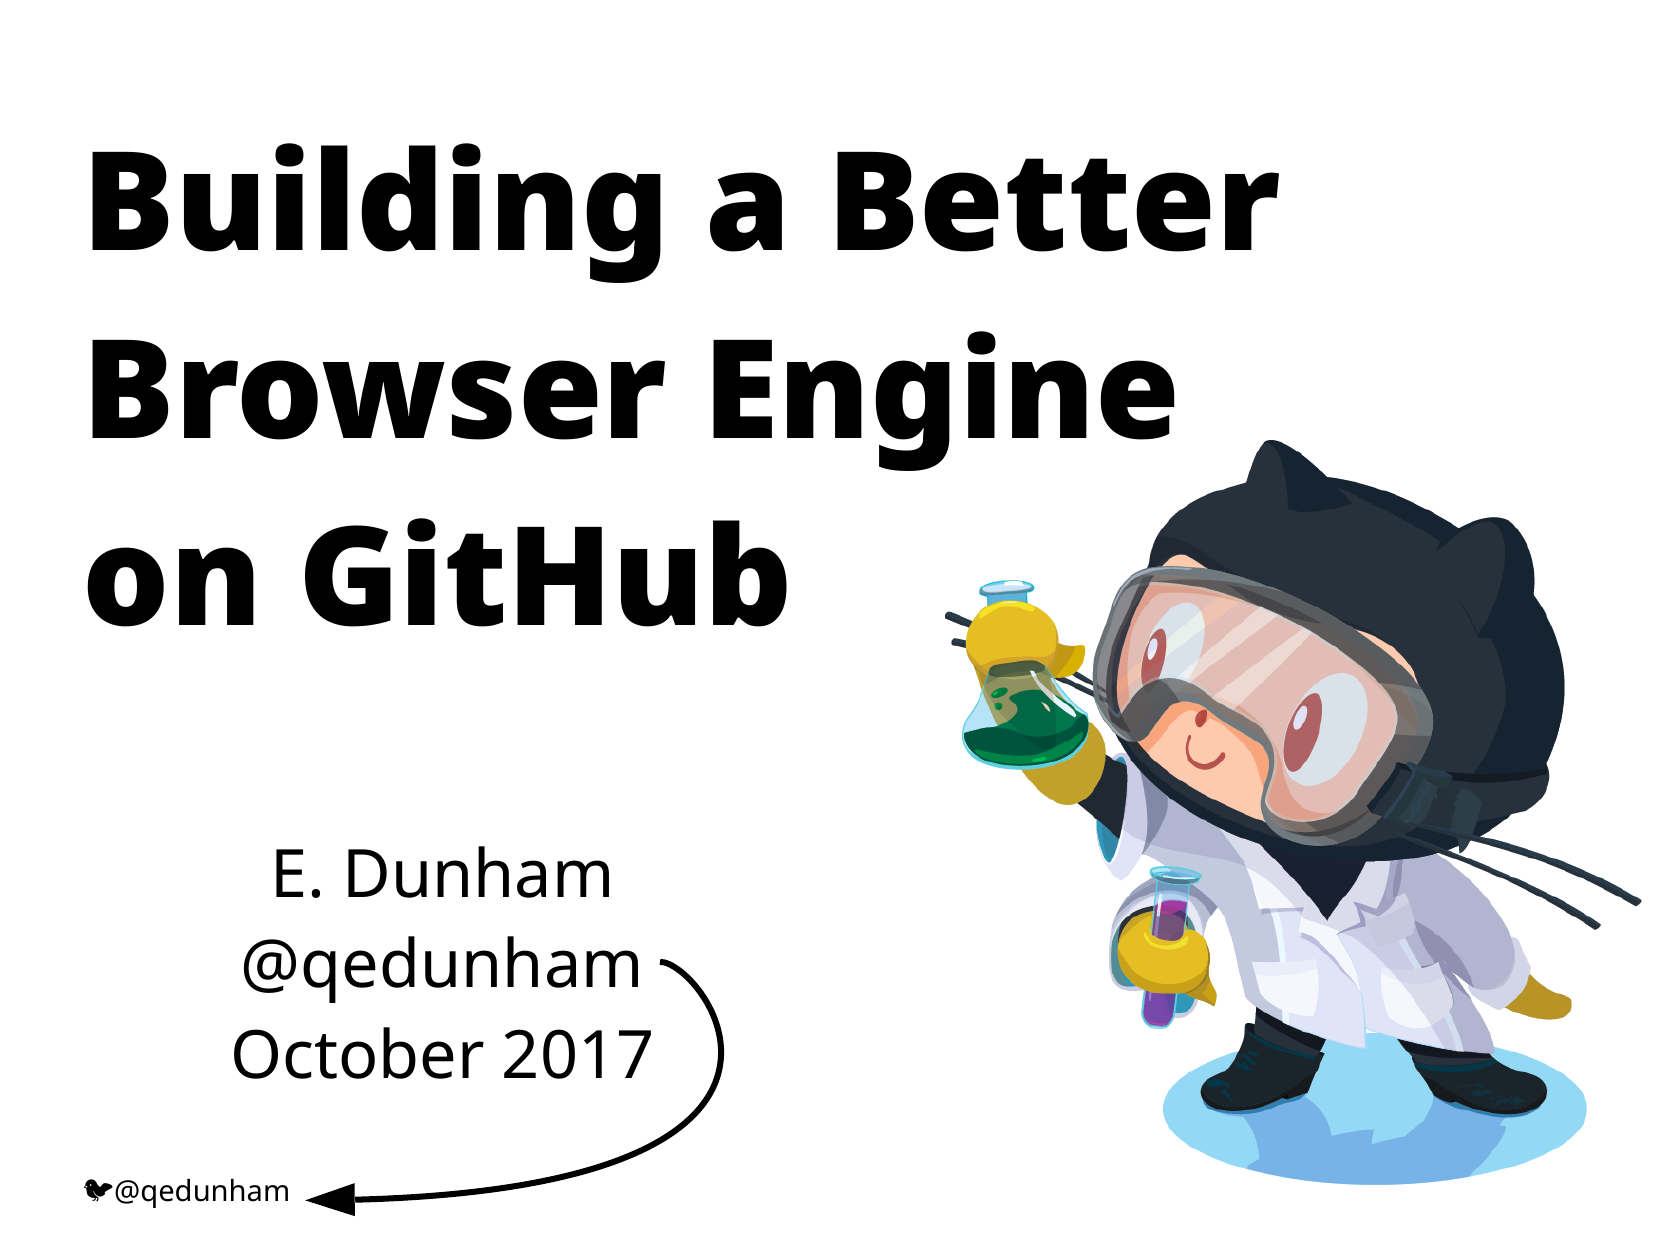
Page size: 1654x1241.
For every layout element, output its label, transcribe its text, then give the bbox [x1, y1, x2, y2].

subtitle E. Dunham @qedunham October 2017 [225, 813, 661, 1111]
picture [885, 374, 1654, 1226]
title Building a Better Browser Engine on GitHub [82, 49, 1571, 721]
